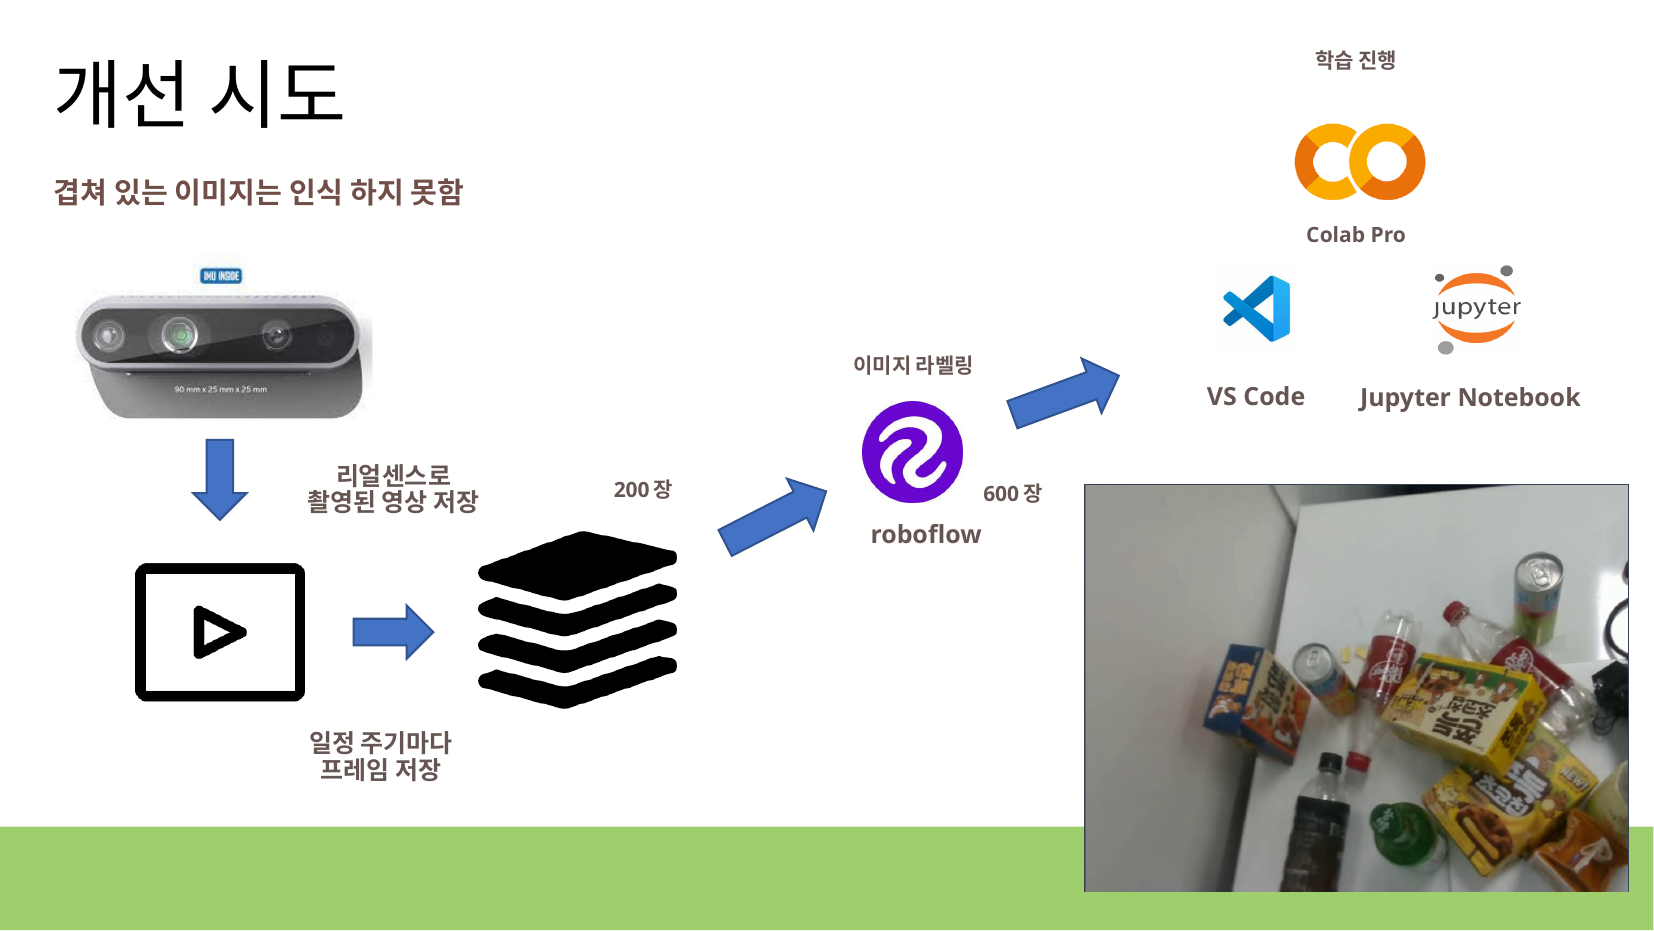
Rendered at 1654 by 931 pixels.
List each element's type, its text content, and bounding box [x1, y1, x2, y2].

text_box Jupyter Notebook [1345, 374, 1614, 420]
picture [135, 547, 305, 717]
text_box roboflow [849, 506, 1003, 564]
text_box Colab Pro [1265, 217, 1447, 255]
text_box [718, 478, 827, 556]
text_box 일정 주기마다 프레임 저장 [275, 723, 487, 795]
text_box 200장 [586, 472, 701, 511]
picture [70, 254, 373, 425]
picture [1431, 264, 1522, 355]
picture [1211, 263, 1302, 354]
picture [1284, 86, 1435, 217]
text_box 이미지 라벨링 [814, 348, 1013, 387]
text_box 학습 진행 [1265, 42, 1447, 81]
text_box 겹쳐 있는 이미지는 인식 하지 못함 [38, 163, 534, 226]
text_box [1007, 358, 1119, 429]
text_box 리얼센스로 촬영된 영상 저장 [242, 456, 545, 541]
text_box [353, 605, 434, 659]
text_box [193, 439, 247, 520]
text_box VS Code [1179, 373, 1333, 419]
text_box 개선 시도 [38, 42, 405, 154]
picture [862, 401, 963, 504]
text_box 600장 [952, 476, 1074, 514]
picture [1084, 484, 1629, 892]
picture [478, 520, 677, 719]
